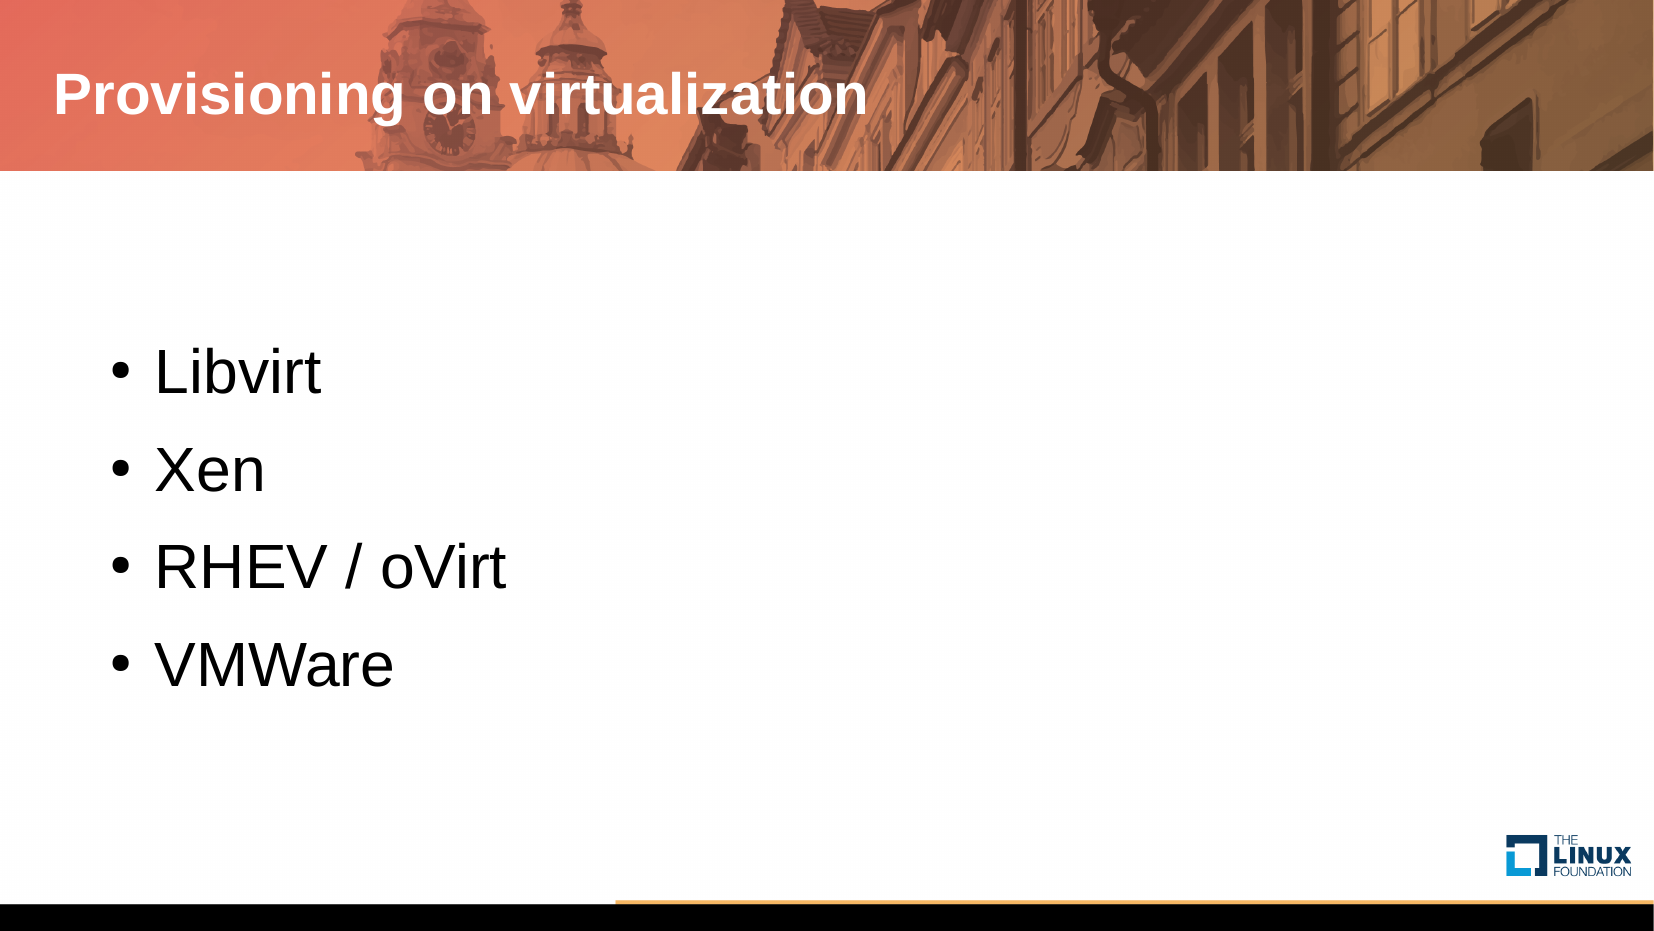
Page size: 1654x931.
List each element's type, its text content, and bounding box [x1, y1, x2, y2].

list Libvirt Xen RHEV / oVirt VMWare [94, 337, 1583, 700]
picture [0, 0, 1654, 931]
title Provisioning on virtualization [53, 21, 1571, 167]
